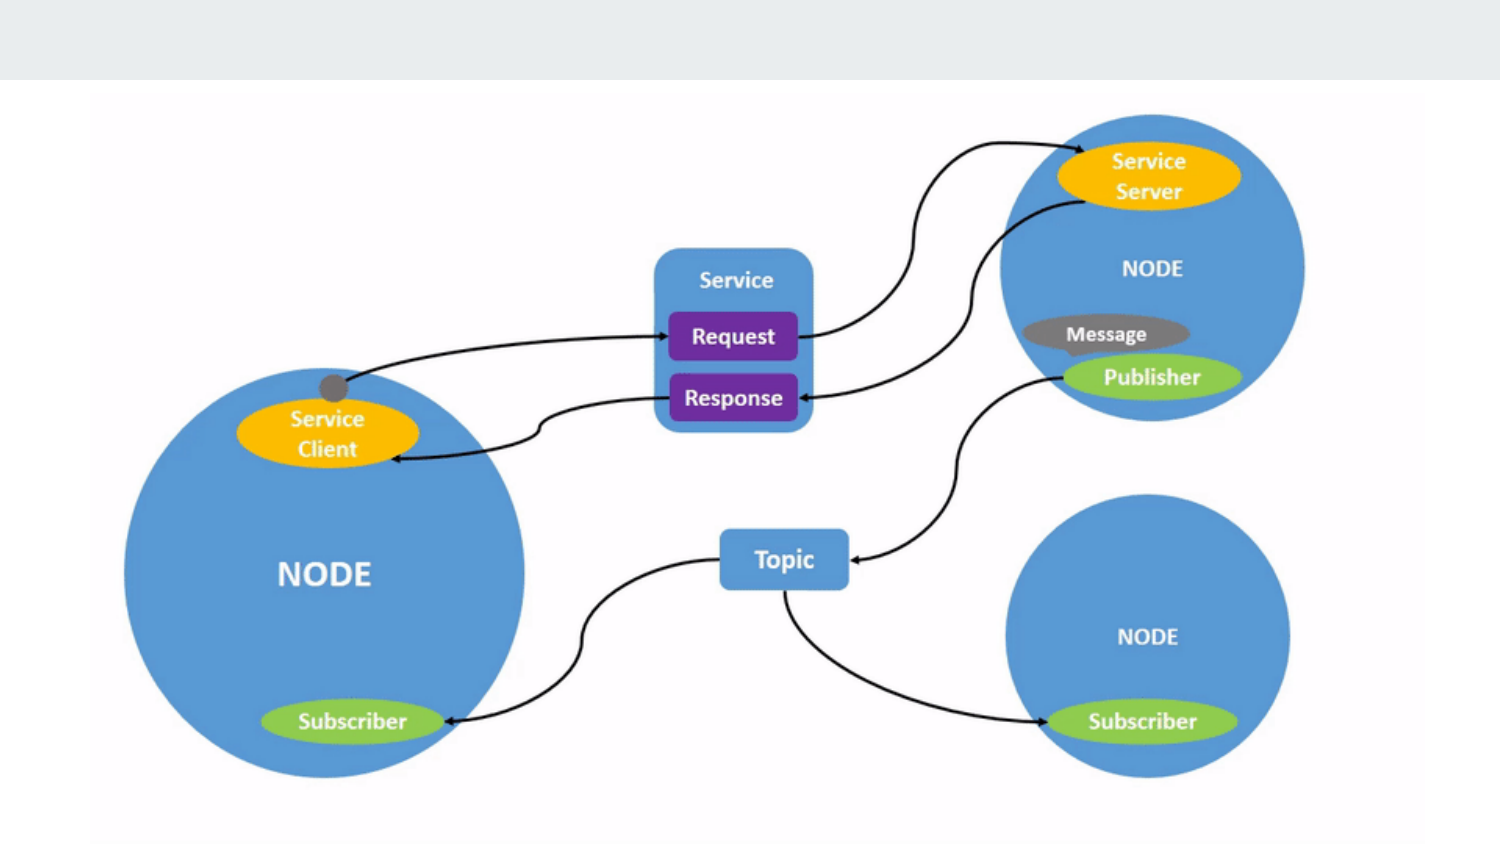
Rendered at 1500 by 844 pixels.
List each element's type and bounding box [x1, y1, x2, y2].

picture [90, 93, 1426, 844]
